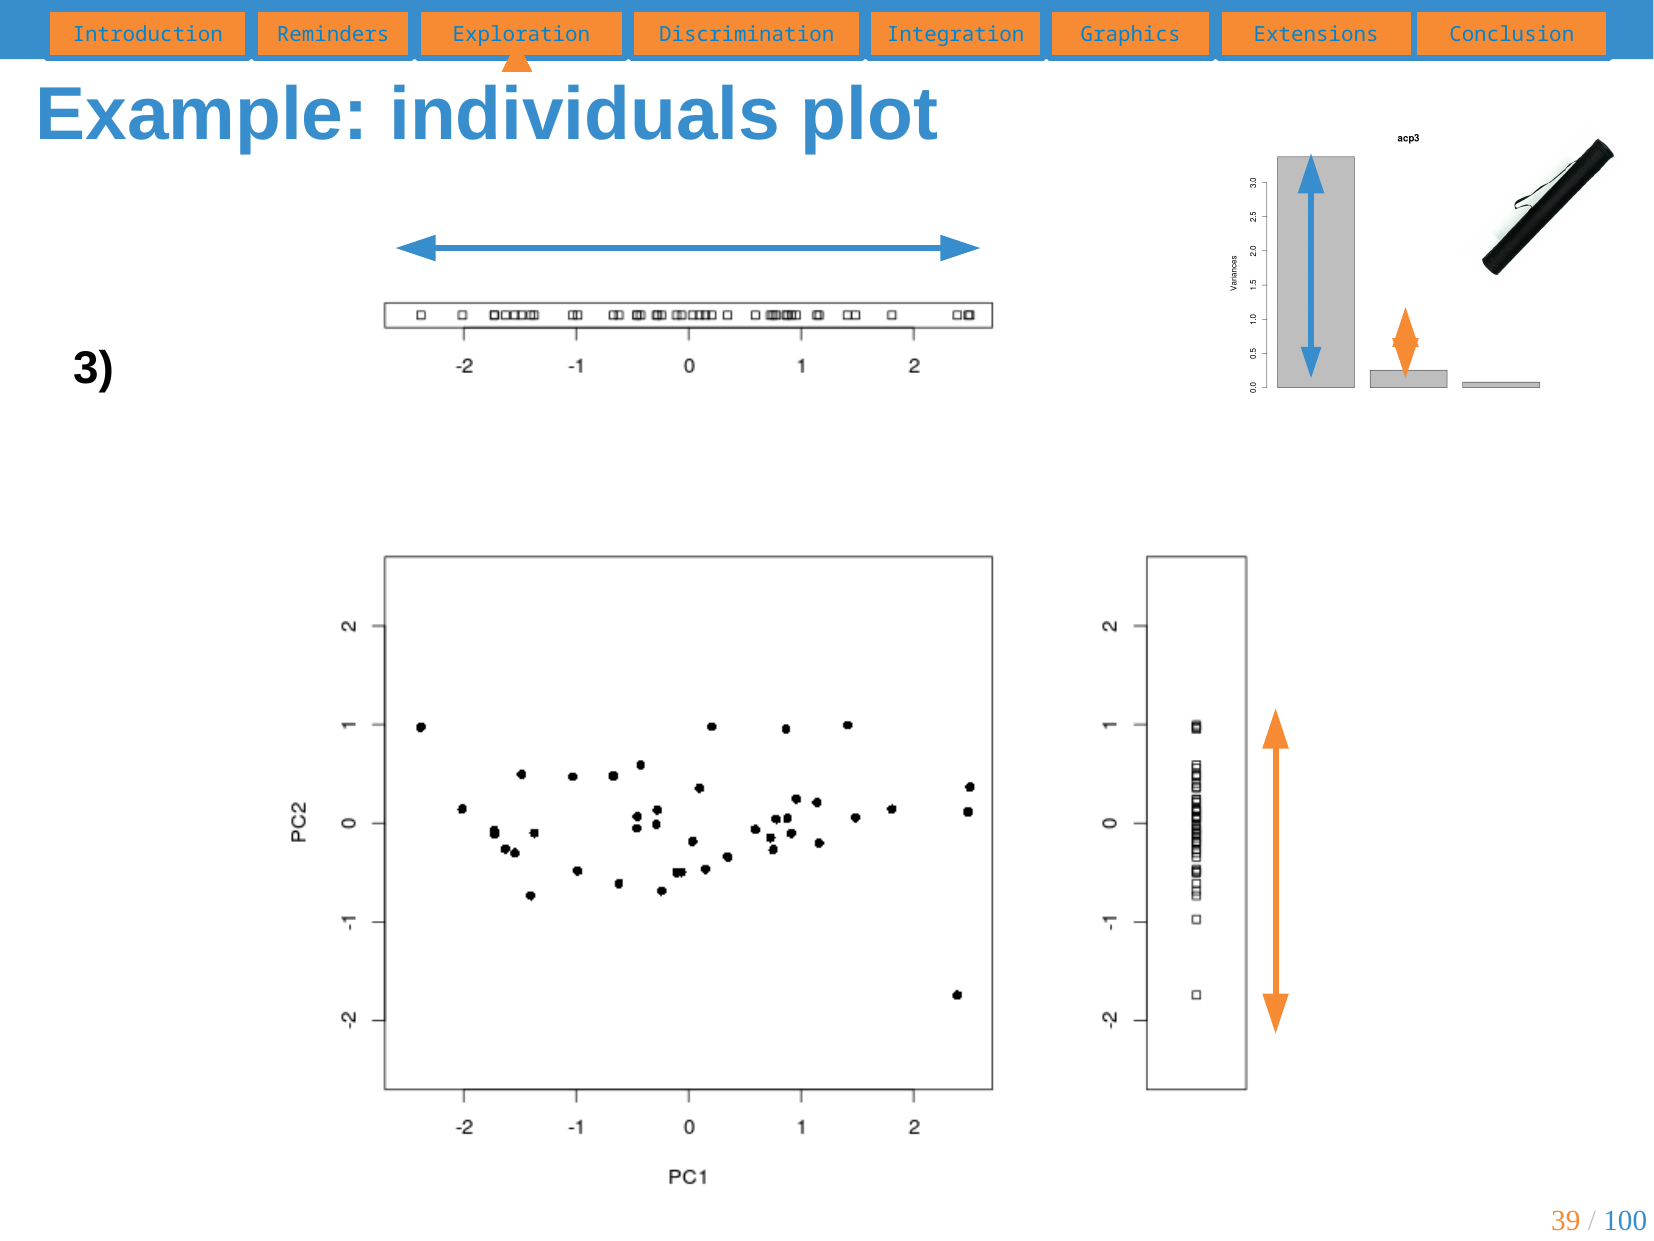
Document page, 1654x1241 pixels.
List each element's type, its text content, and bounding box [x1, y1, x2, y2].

title Example: individuals plot [35, 61, 1571, 166]
picture [248, 118, 1630, 1217]
text_box 3) [10, 334, 178, 402]
text_box [502, 41, 532, 72]
